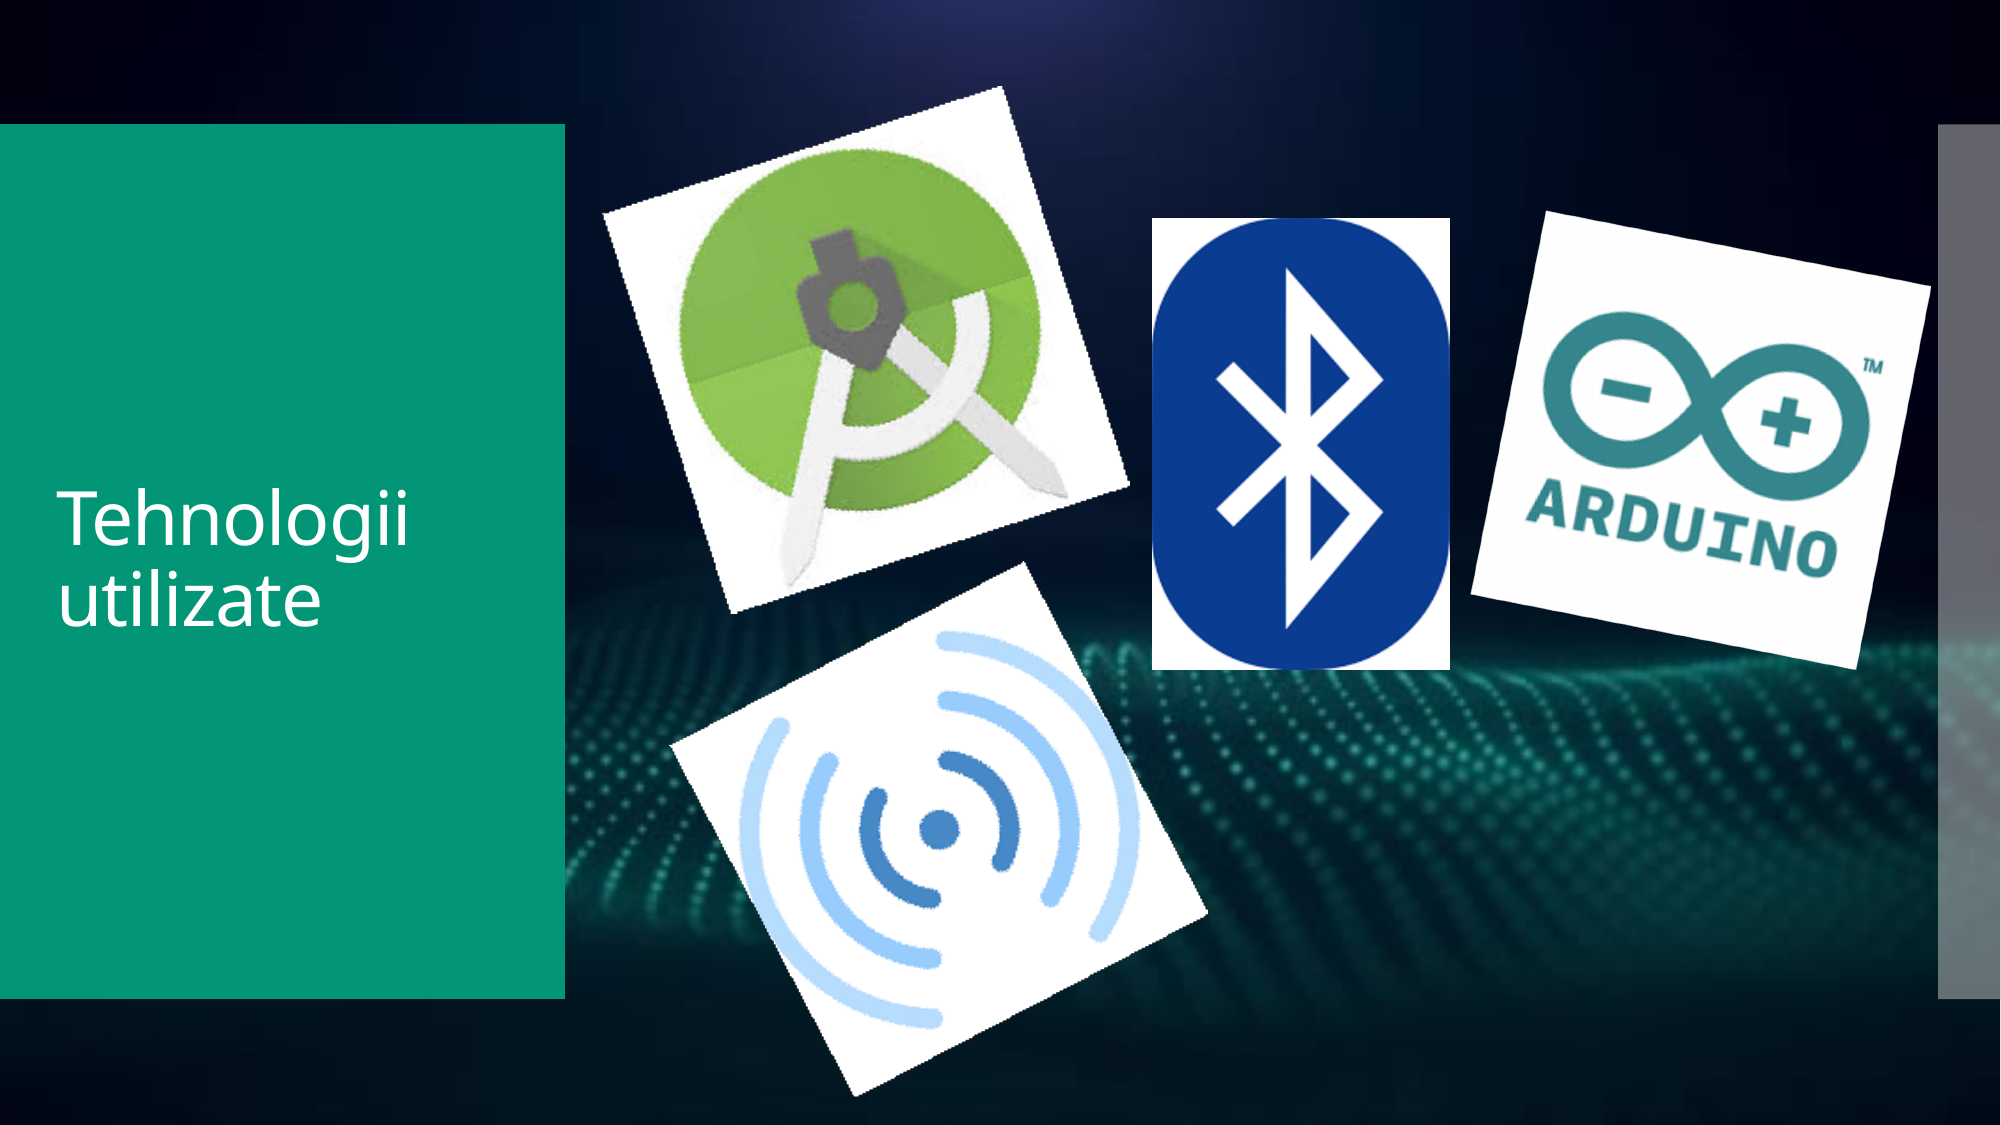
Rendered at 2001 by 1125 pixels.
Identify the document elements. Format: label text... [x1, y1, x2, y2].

picture [602, 86, 1130, 614]
picture [669, 561, 1208, 1099]
picture [1470, 210, 1931, 670]
title Tehnologii utilizate [41, 184, 526, 940]
picture [1152, 218, 1450, 670]
